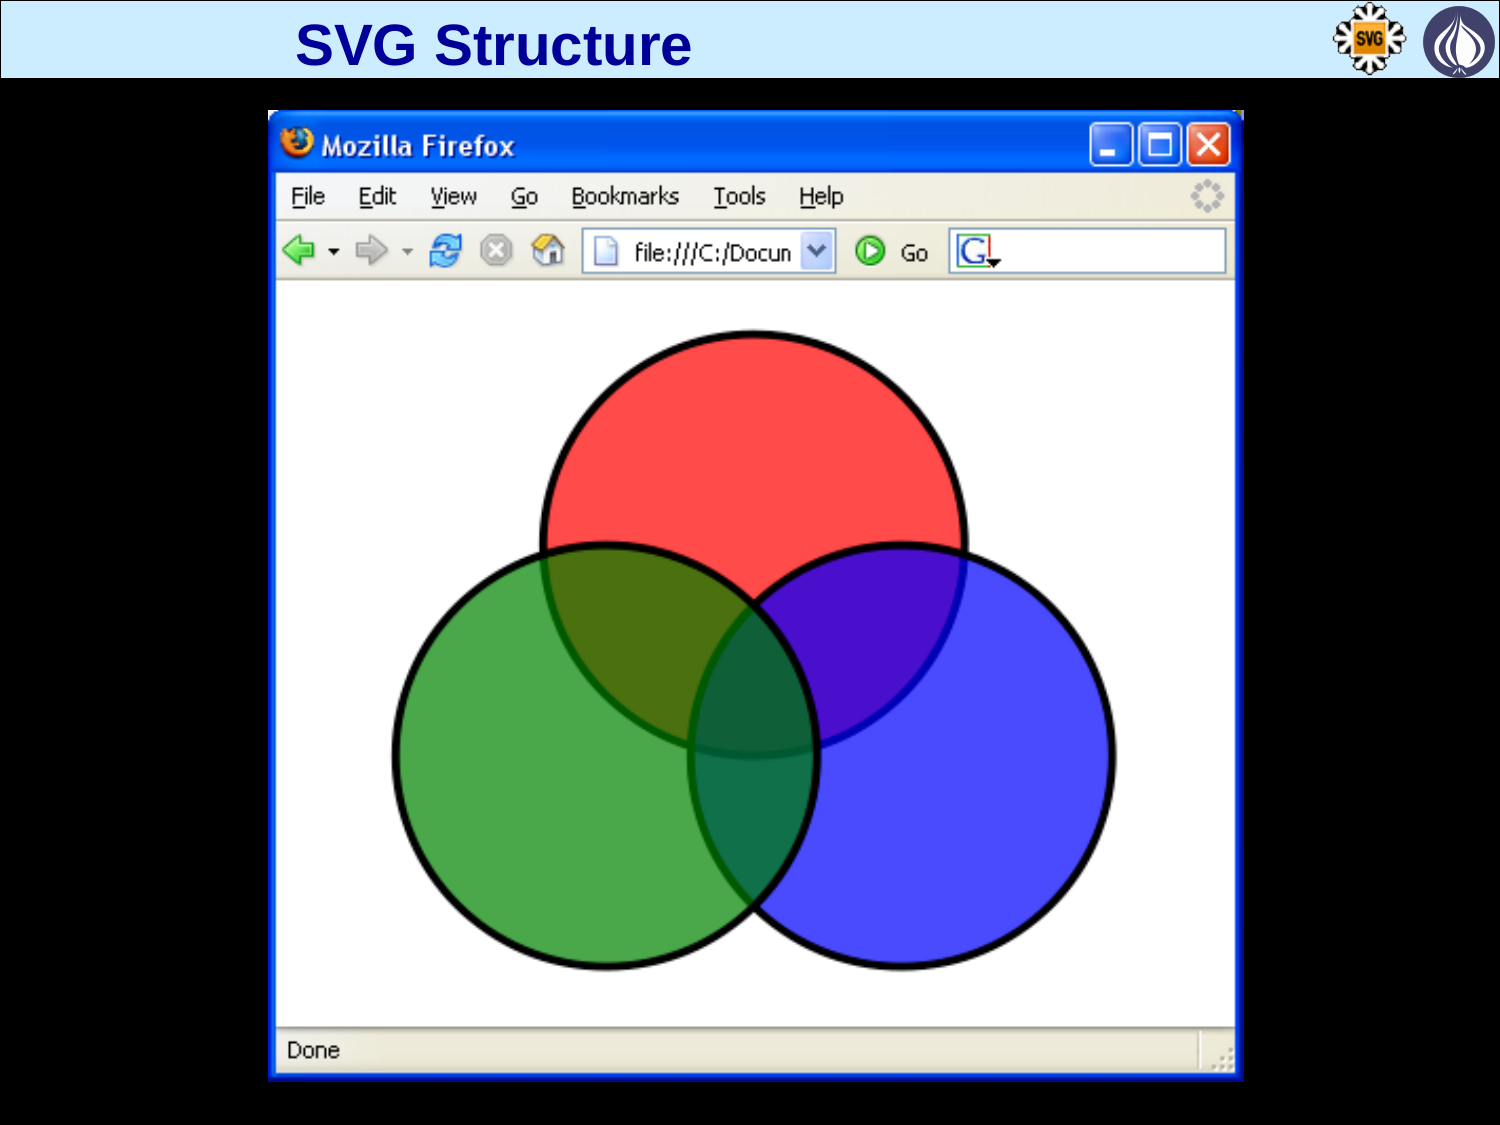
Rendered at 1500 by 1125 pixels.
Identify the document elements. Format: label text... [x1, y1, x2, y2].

picture [1328, 0, 1412, 79]
text_box [709, 0, 1328, 79]
text_box [0, 0, 280, 79]
text_box SVG Structure [280, 0, 709, 85]
text_box [1412, 0, 1500, 79]
picture [1423, 6, 1495, 78]
picture [268, 110, 1244, 1082]
